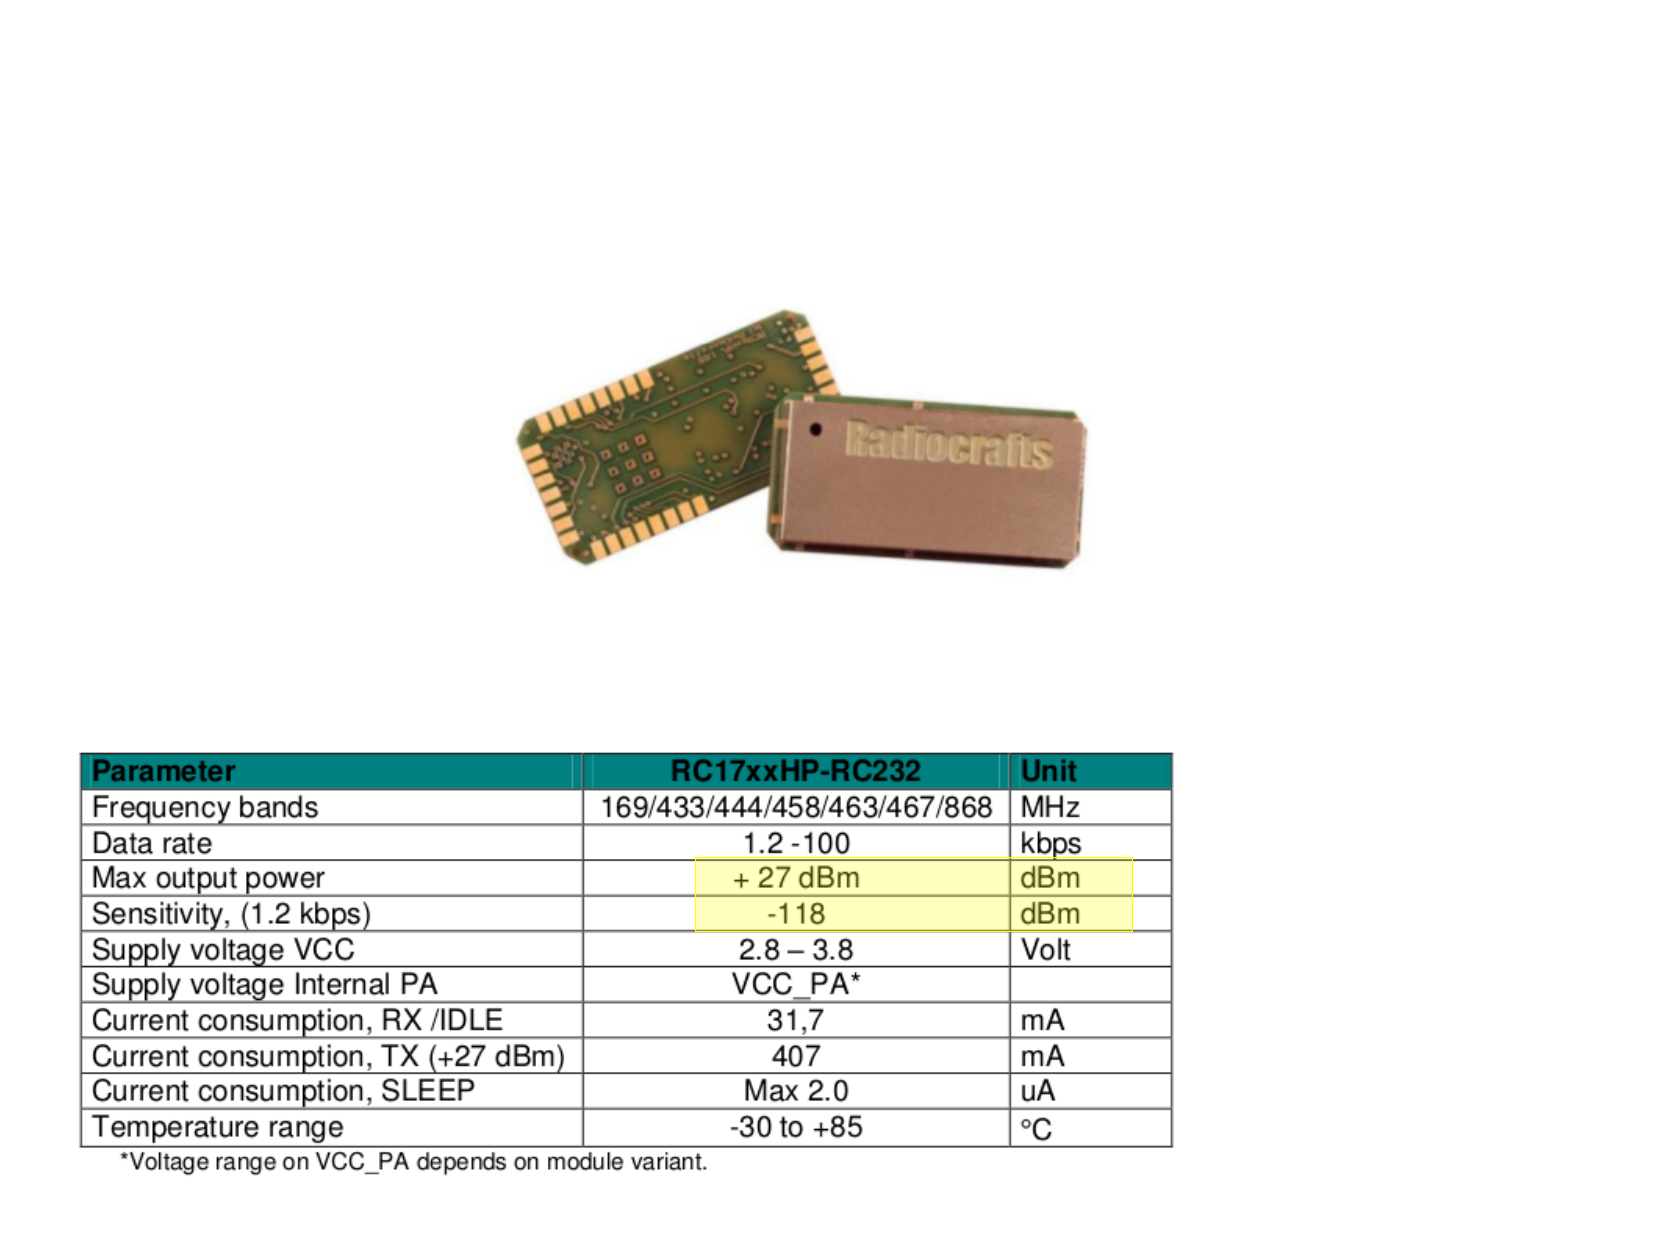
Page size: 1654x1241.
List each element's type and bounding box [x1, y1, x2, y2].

picture [456, 281, 1154, 628]
picture [59, 728, 1210, 1187]
text_box [695, 857, 1133, 932]
